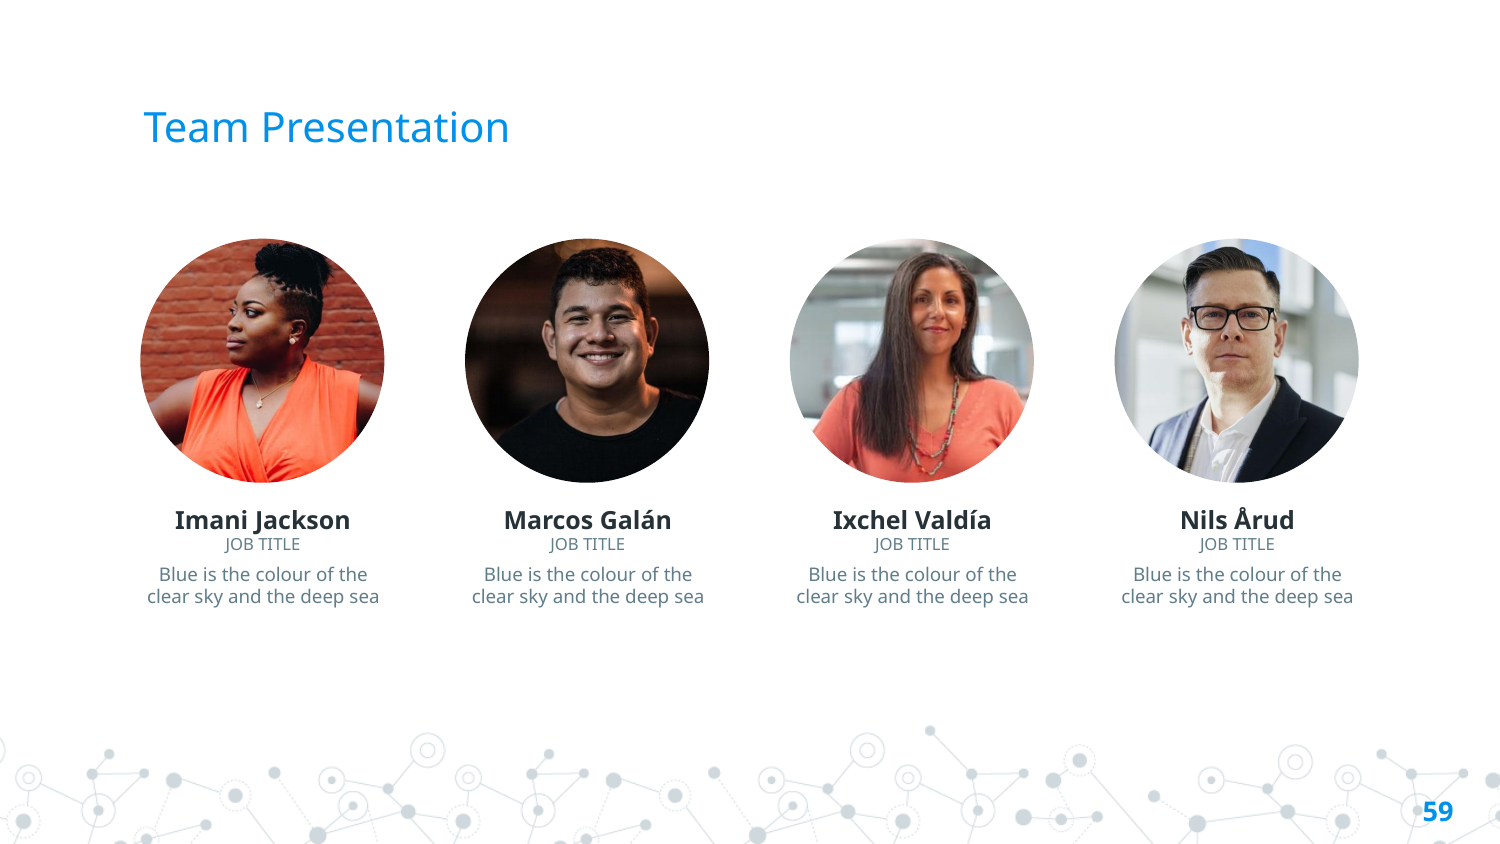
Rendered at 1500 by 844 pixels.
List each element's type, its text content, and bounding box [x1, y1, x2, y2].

text_box <number> [1378, 779, 1469, 844]
picture [0, 0, 1500, 844]
text_box [465, 238, 710, 483]
text_box Marcos Galán JOB TITLE Blue is the colour of the clear sky and the deep sea [465, 504, 710, 625]
text_box Team Presentation [128, 50, 1371, 166]
text_box [1114, 238, 1359, 483]
text_box Imani Jackson JOB TITLE Blue is the colour of the clear sky and the deep sea [141, 504, 386, 625]
text_box Ixchel Valdía JOB TITLE Blue is the colour of the clear sky and the deep sea [790, 504, 1035, 625]
text_box [140, 238, 385, 483]
text_box [789, 238, 1034, 483]
text_box Nils Årud JOB TITLE Blue is the colour of the clear sky and the deep sea [1115, 504, 1360, 625]
